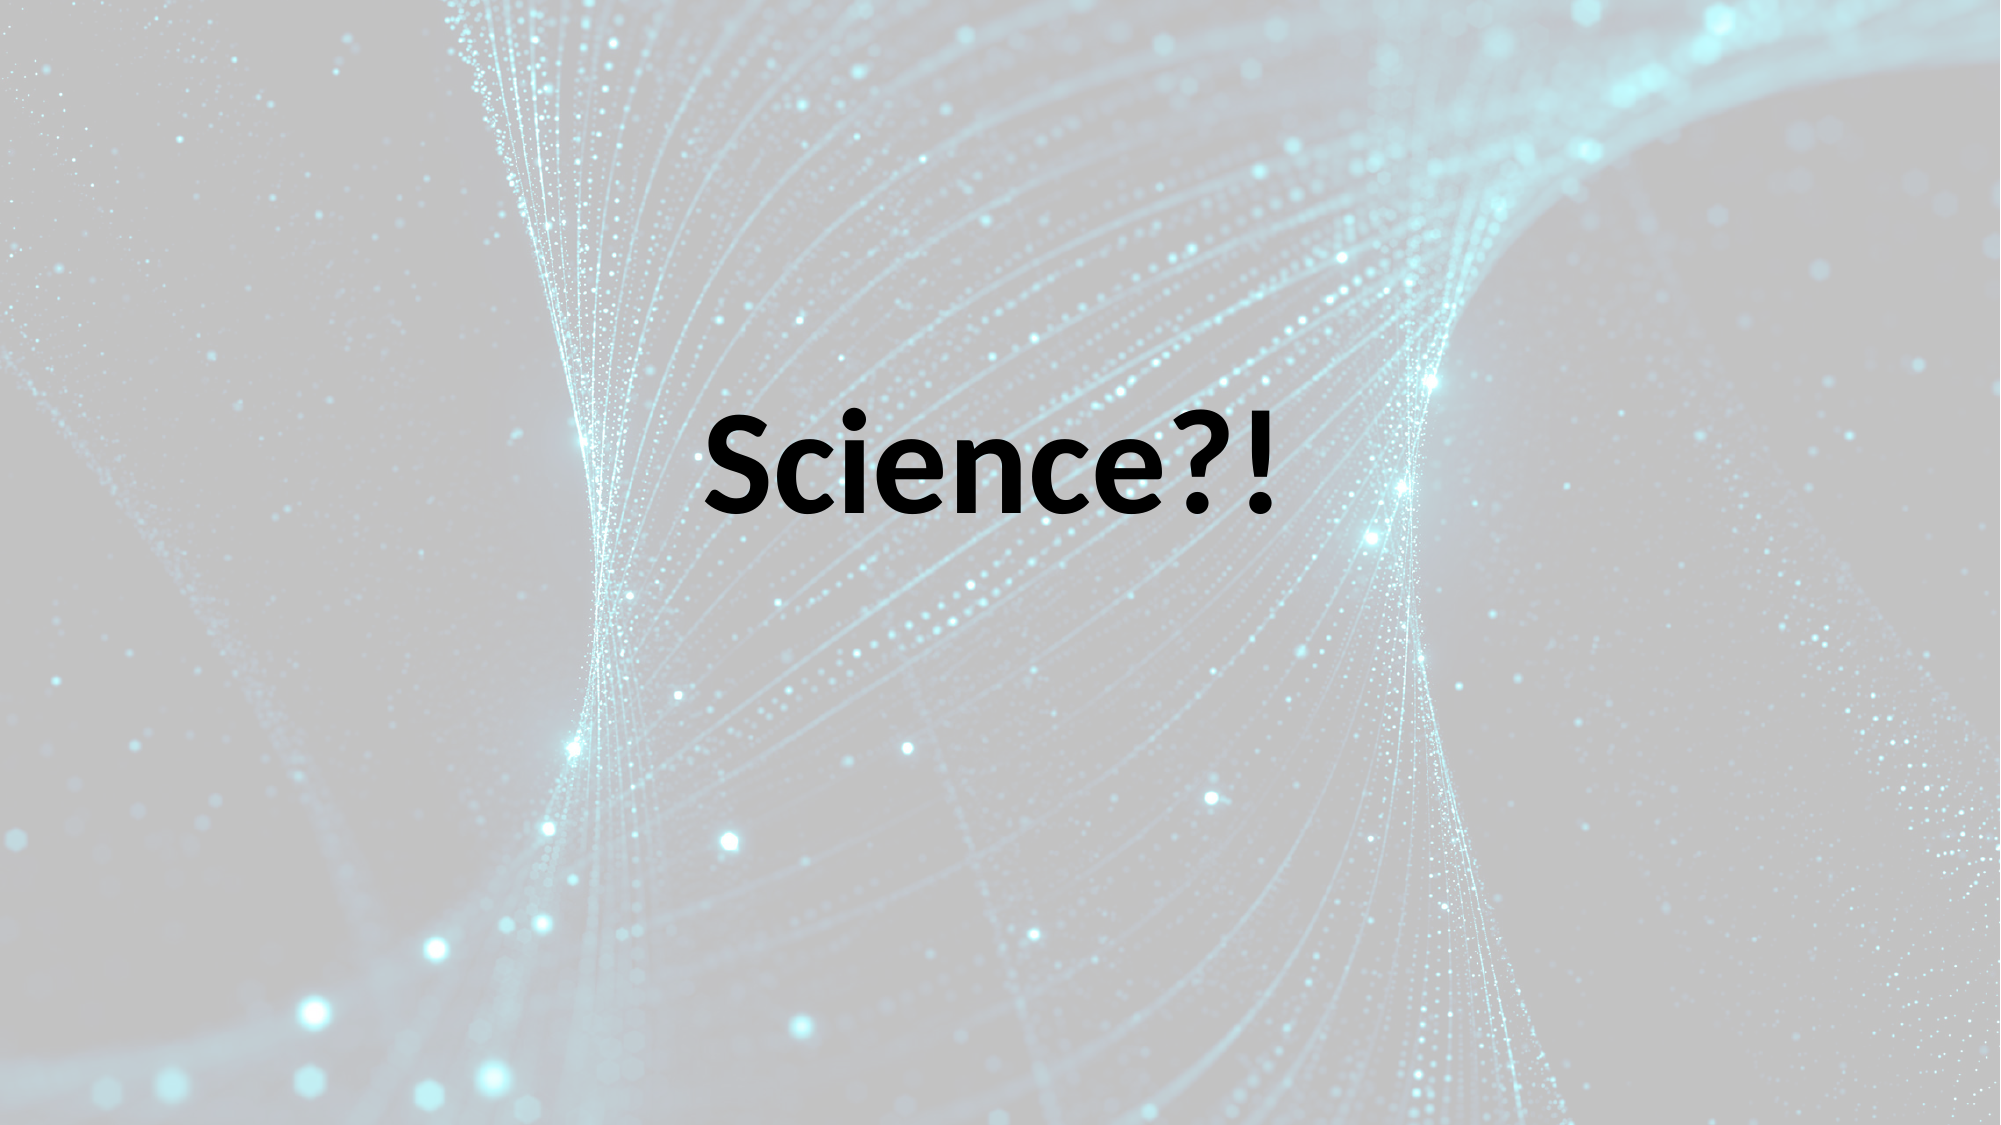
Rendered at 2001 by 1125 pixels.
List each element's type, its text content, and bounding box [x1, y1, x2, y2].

text_box Science?! [244, 376, 1744, 615]
